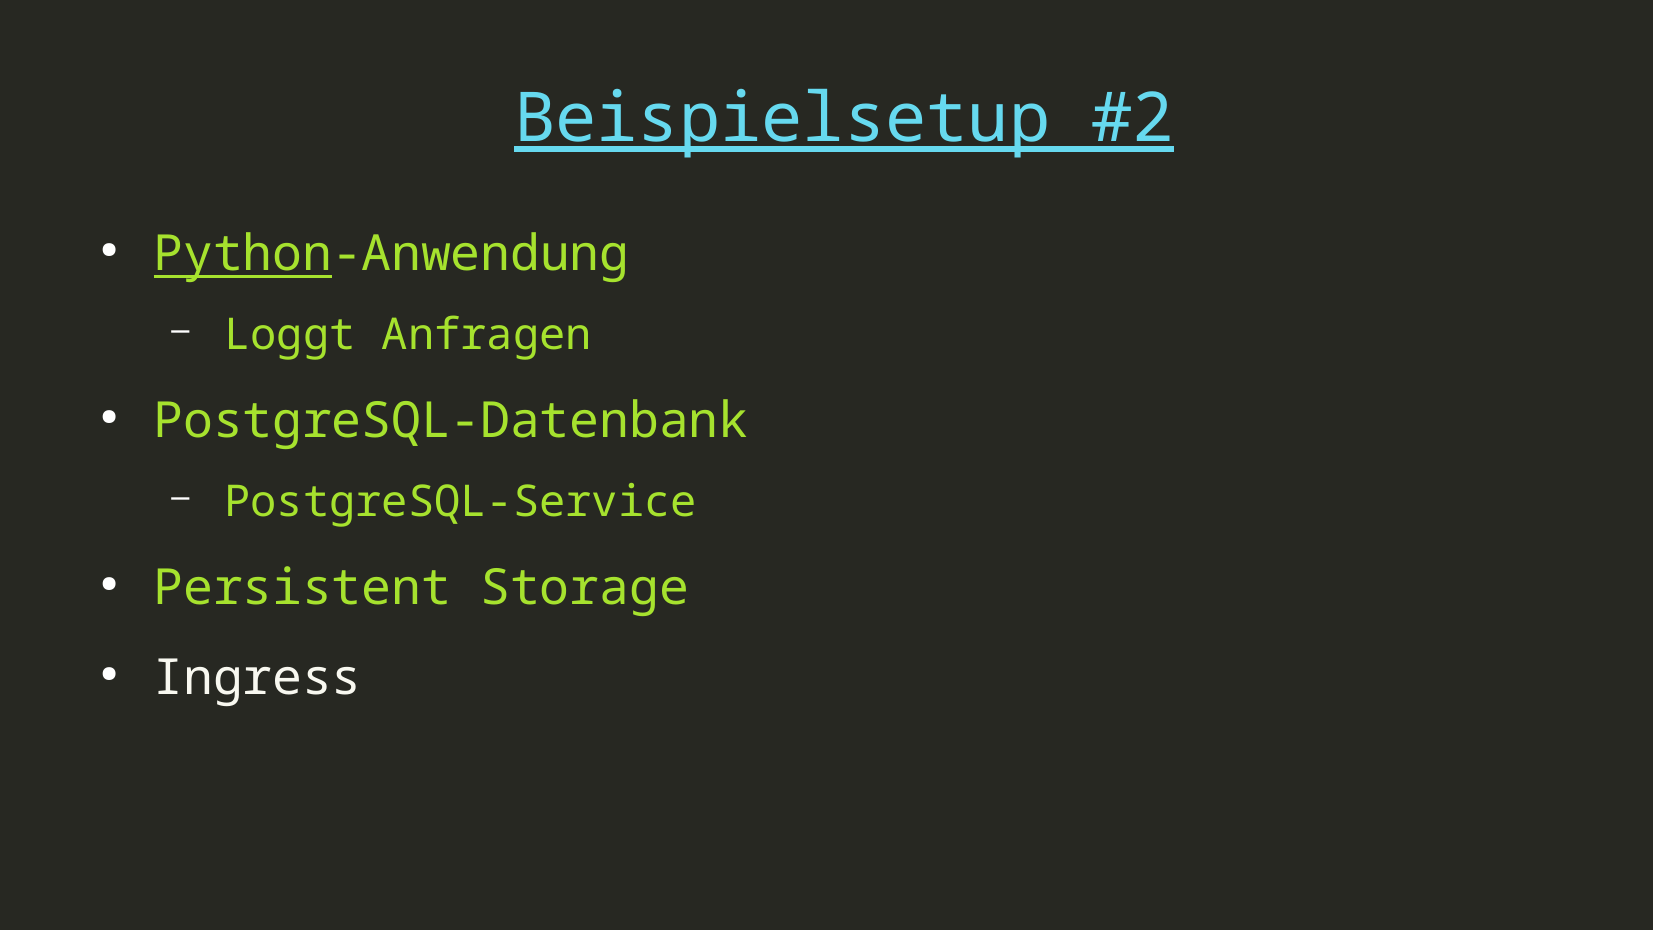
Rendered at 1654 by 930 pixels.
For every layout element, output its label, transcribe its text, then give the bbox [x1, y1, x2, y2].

title Beispielsetup #2 [82, 36, 1571, 193]
list Python-Anwendung Loggt Anfragen PostgreSQL-Datenbank PostgreSQL-Service Persistent Storage Ingress [82, 217, 1571, 811]
